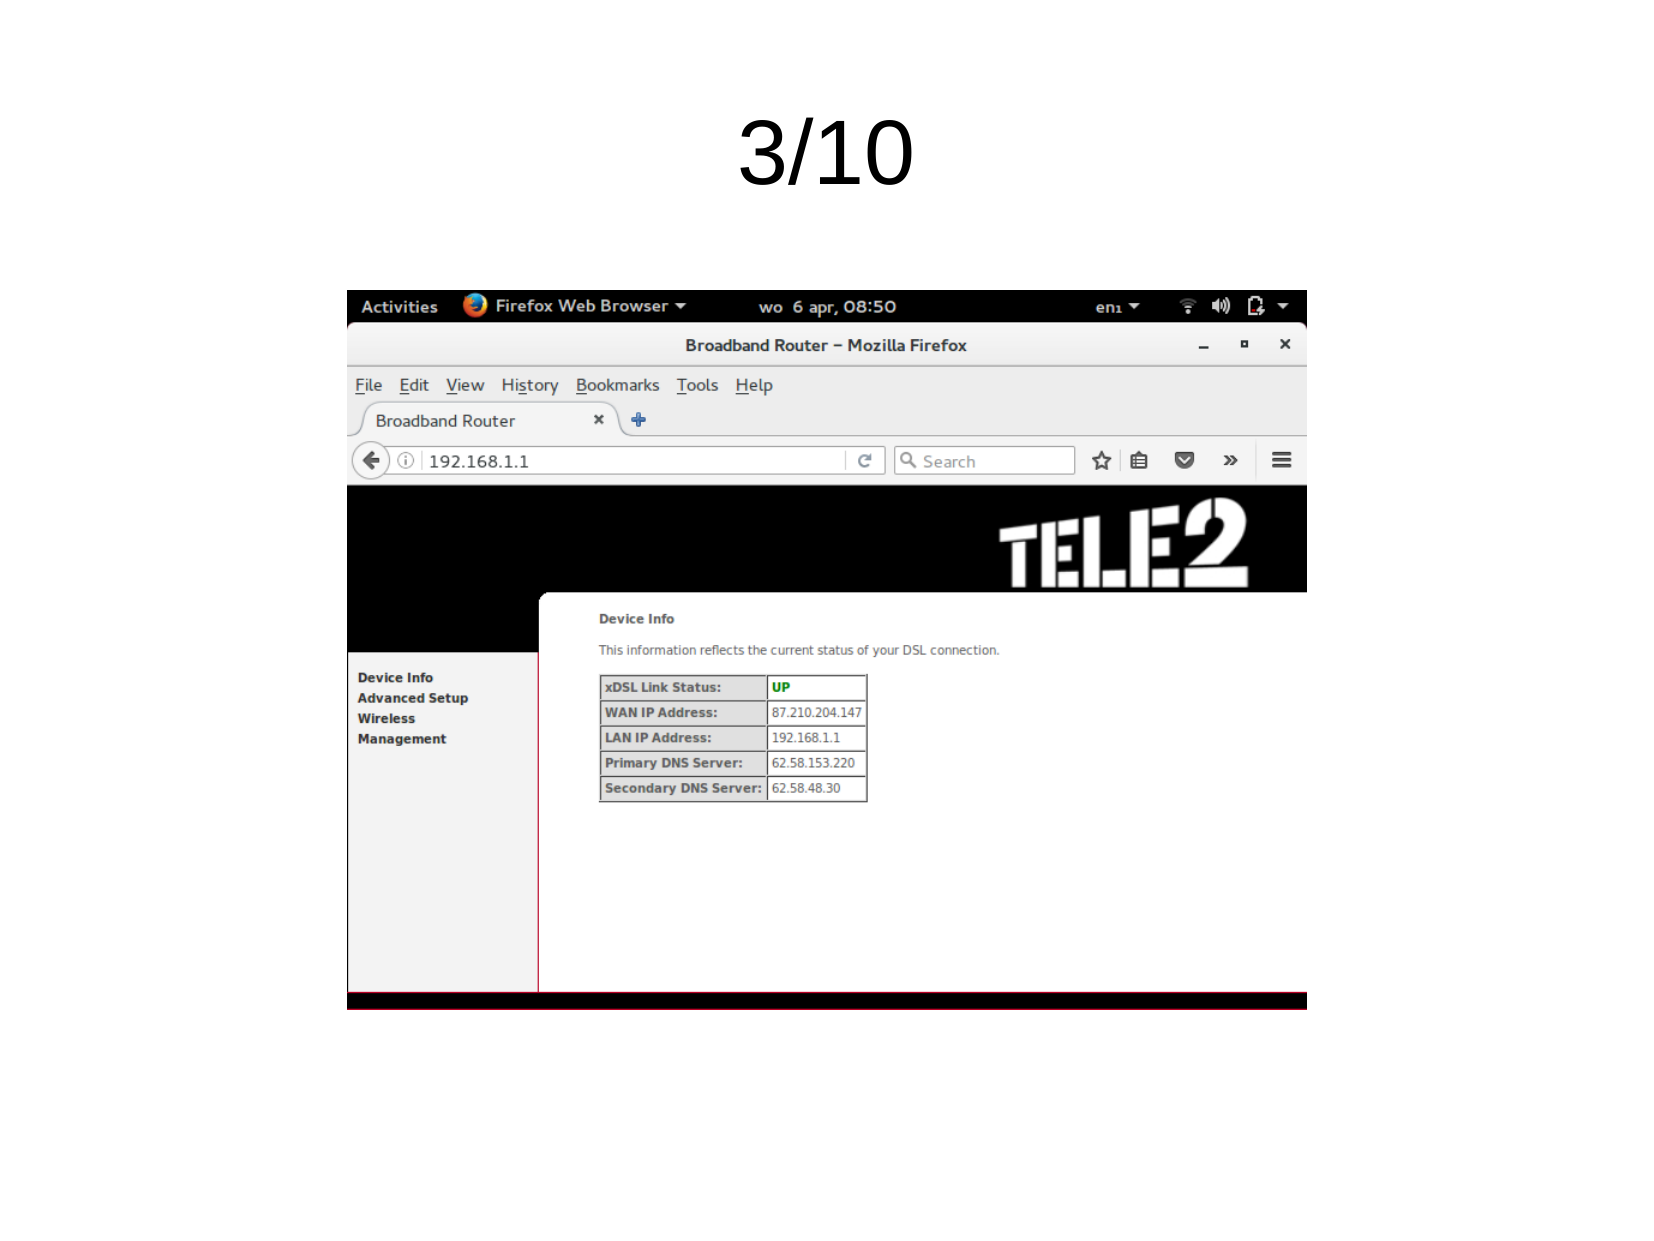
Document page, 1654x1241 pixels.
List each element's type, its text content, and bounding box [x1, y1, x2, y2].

title 3/10 [82, 49, 1571, 257]
picture [347, 290, 1307, 1010]
